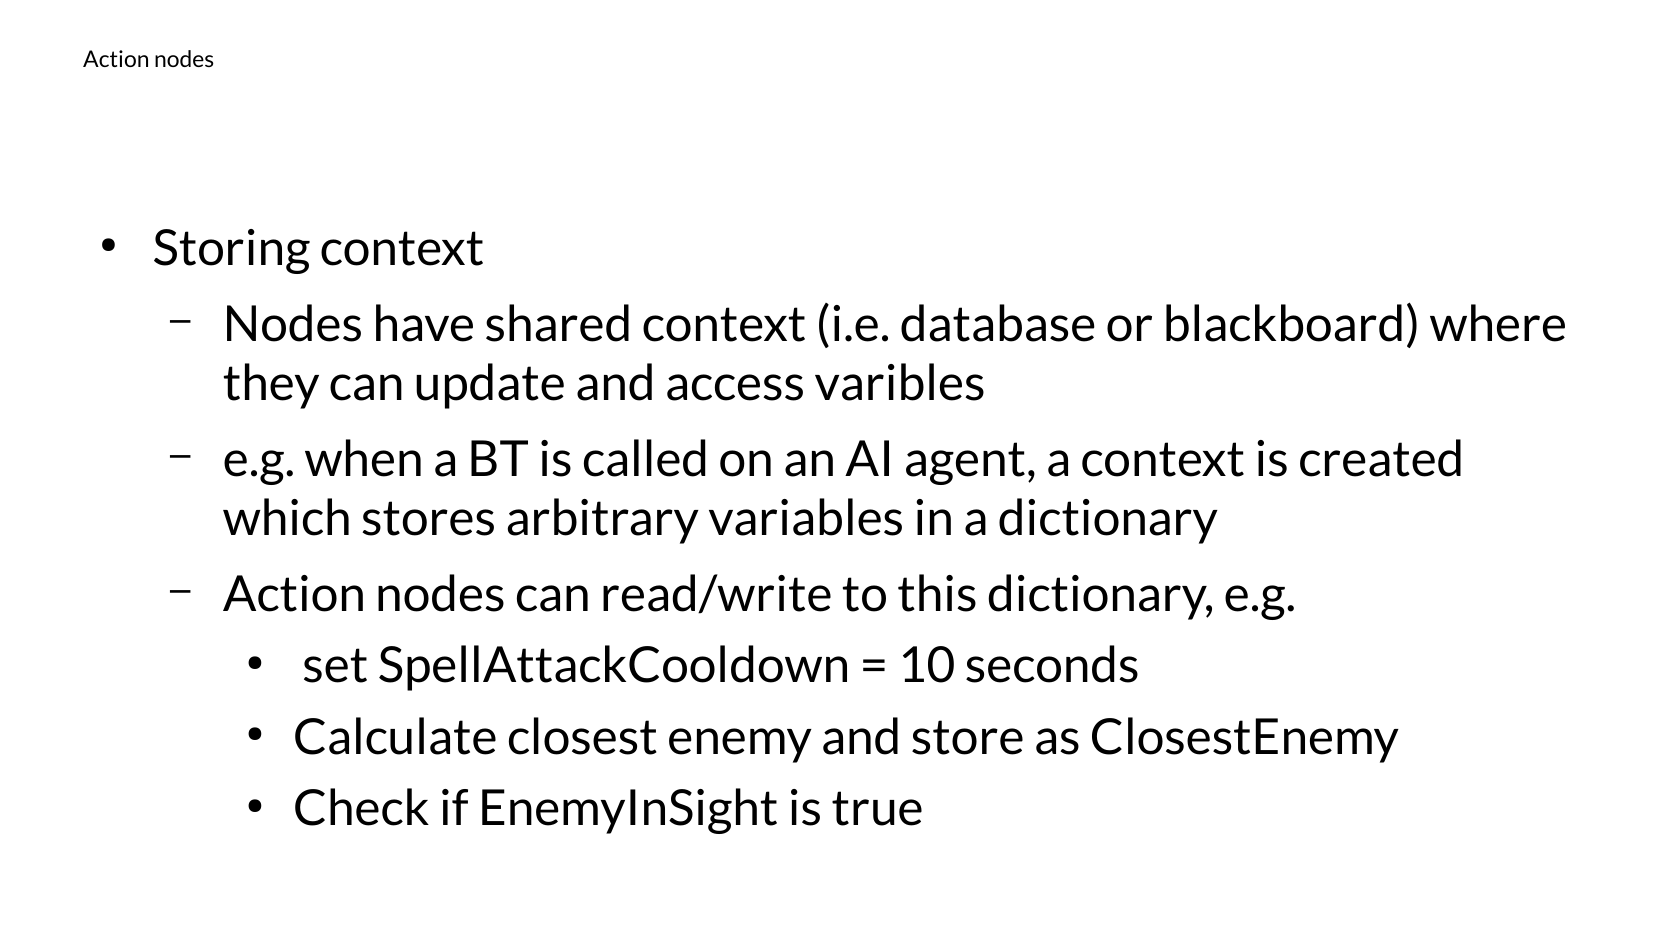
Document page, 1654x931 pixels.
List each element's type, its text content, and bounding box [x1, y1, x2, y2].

list Storing context Nodes have shared context (i.e. database or blackboard) where they can update and access varibles e.g. when a BT is called on an AI agent, a context is created which stores arbitrary variables in a dictionary Action nodes can read/write to this dictionary, e.g. set SpellAttackCooldown = 10 seconds Calculate closest enemy and store as ClosestEnemy Check if EnemyInSight is true [82, 217, 1571, 839]
title Action nodes [83, 0, 1571, 119]
